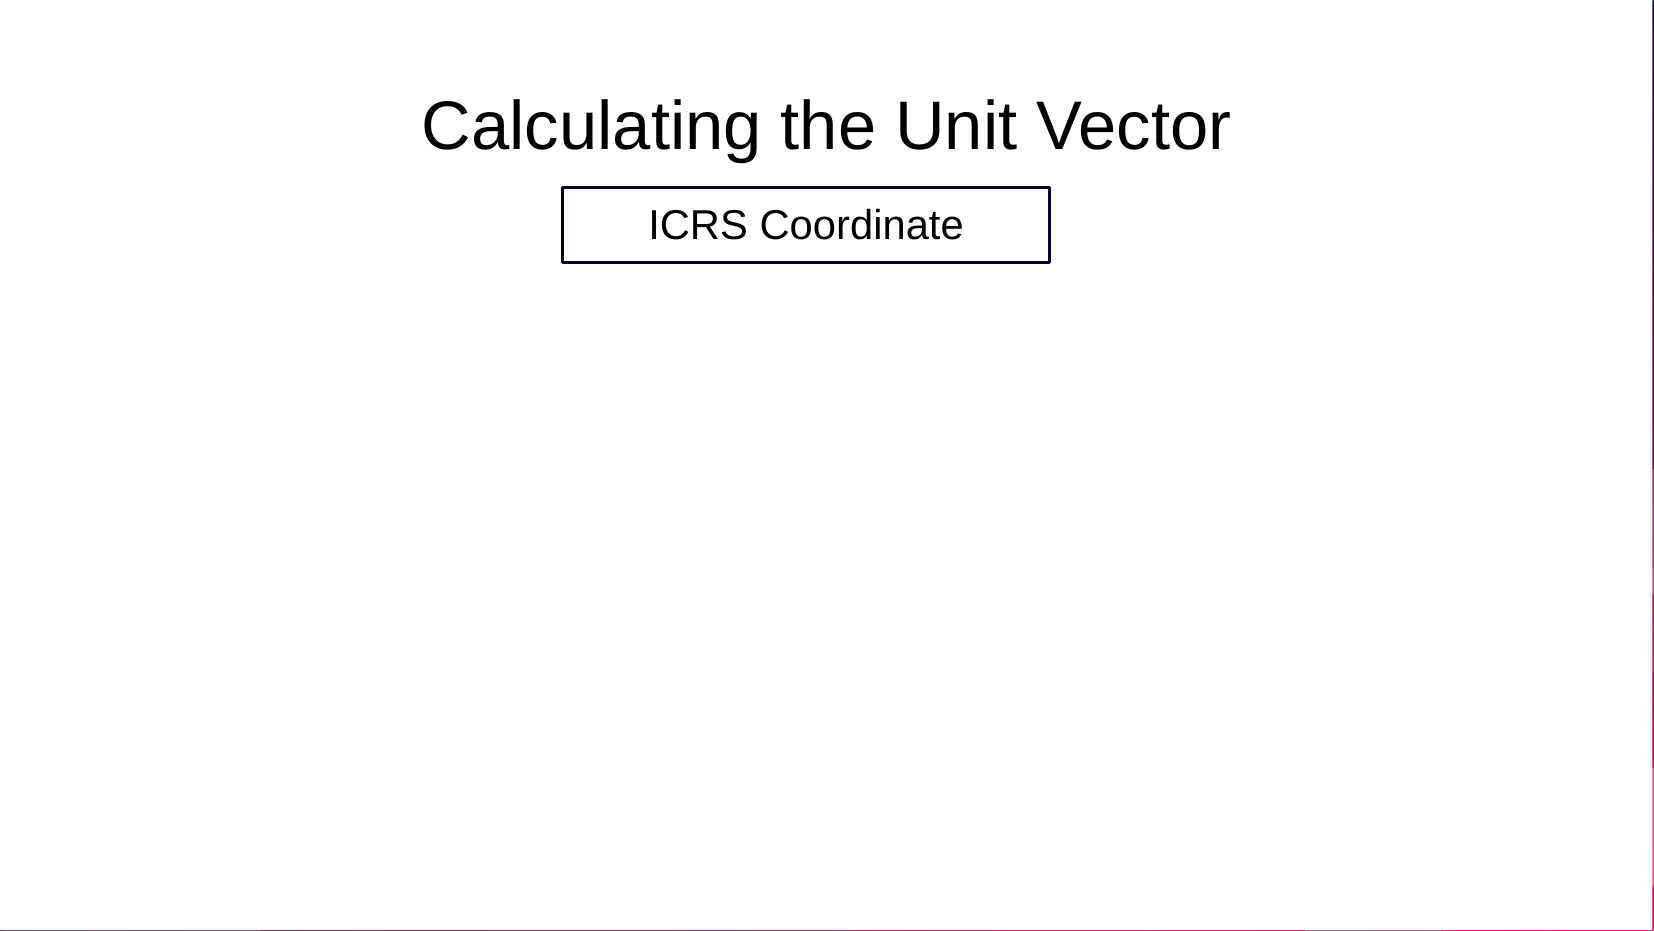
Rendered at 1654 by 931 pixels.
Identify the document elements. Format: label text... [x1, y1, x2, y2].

text_box ICRS Coordinate [562, 187, 1050, 263]
title Calculating the Unit Vector [88, 44, 1565, 207]
